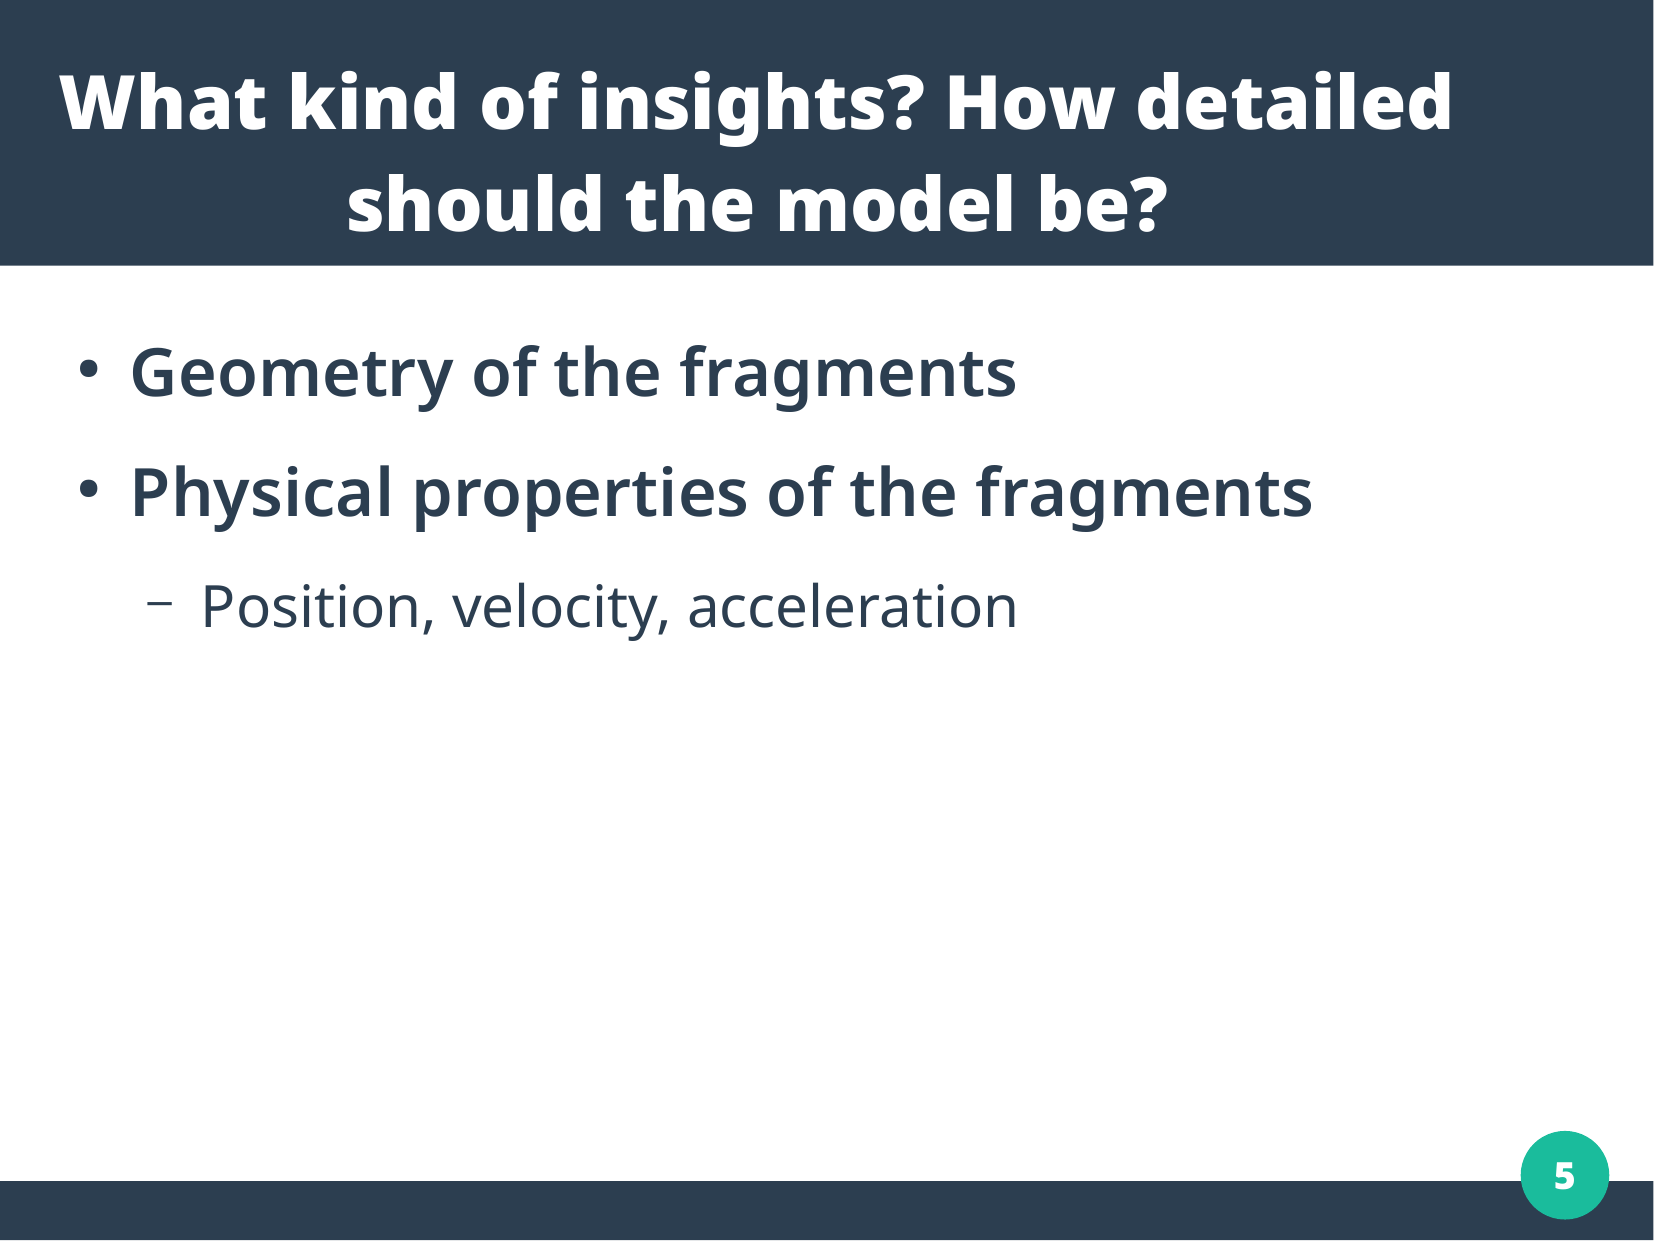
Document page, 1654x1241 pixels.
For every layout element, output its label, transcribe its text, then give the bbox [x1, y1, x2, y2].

title What kind of insights? How detailed should the model be? [59, 49, 1595, 207]
list Geometry of the fragments Physical properties of the fragments Position, velocity, acceleration [59, 324, 1595, 1152]
